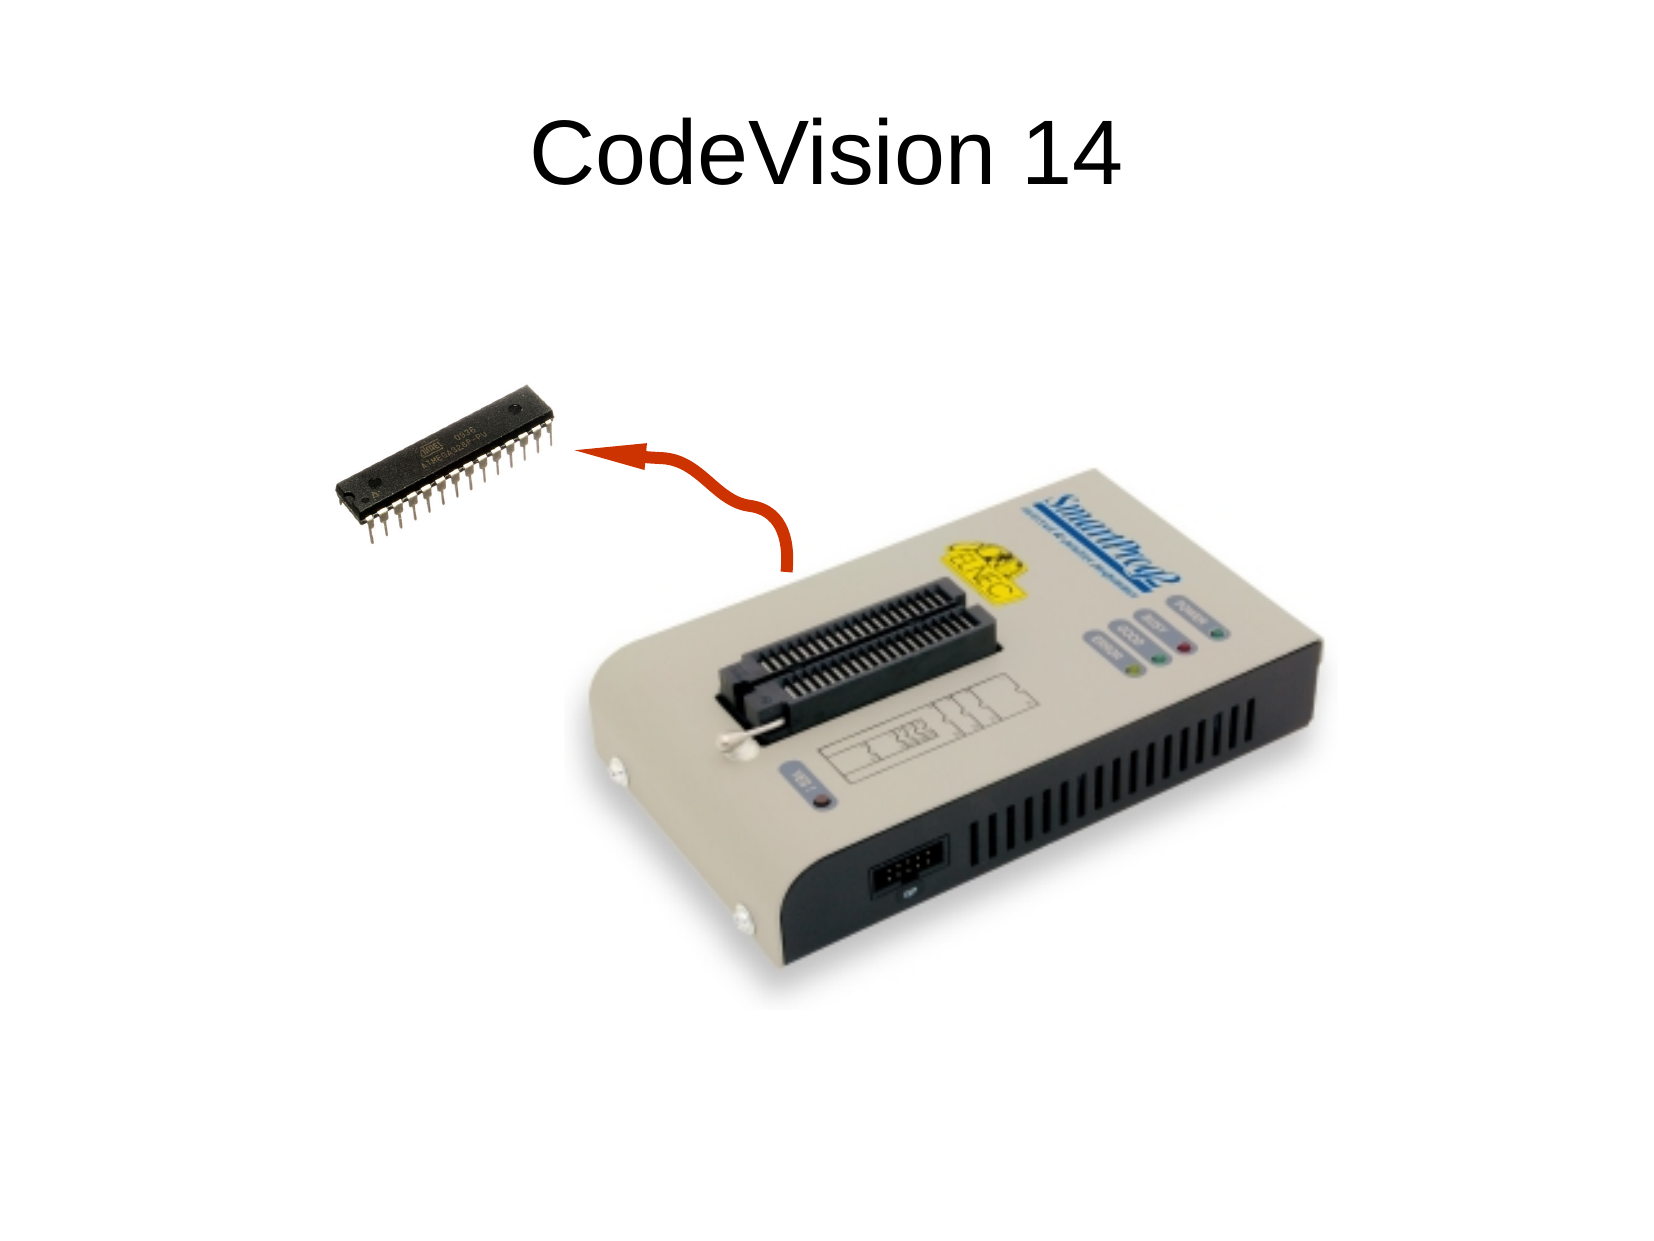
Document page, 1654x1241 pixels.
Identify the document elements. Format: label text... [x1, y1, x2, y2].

picture [279, 351, 1338, 1010]
title CodeVision 14 [82, 49, 1571, 257]
